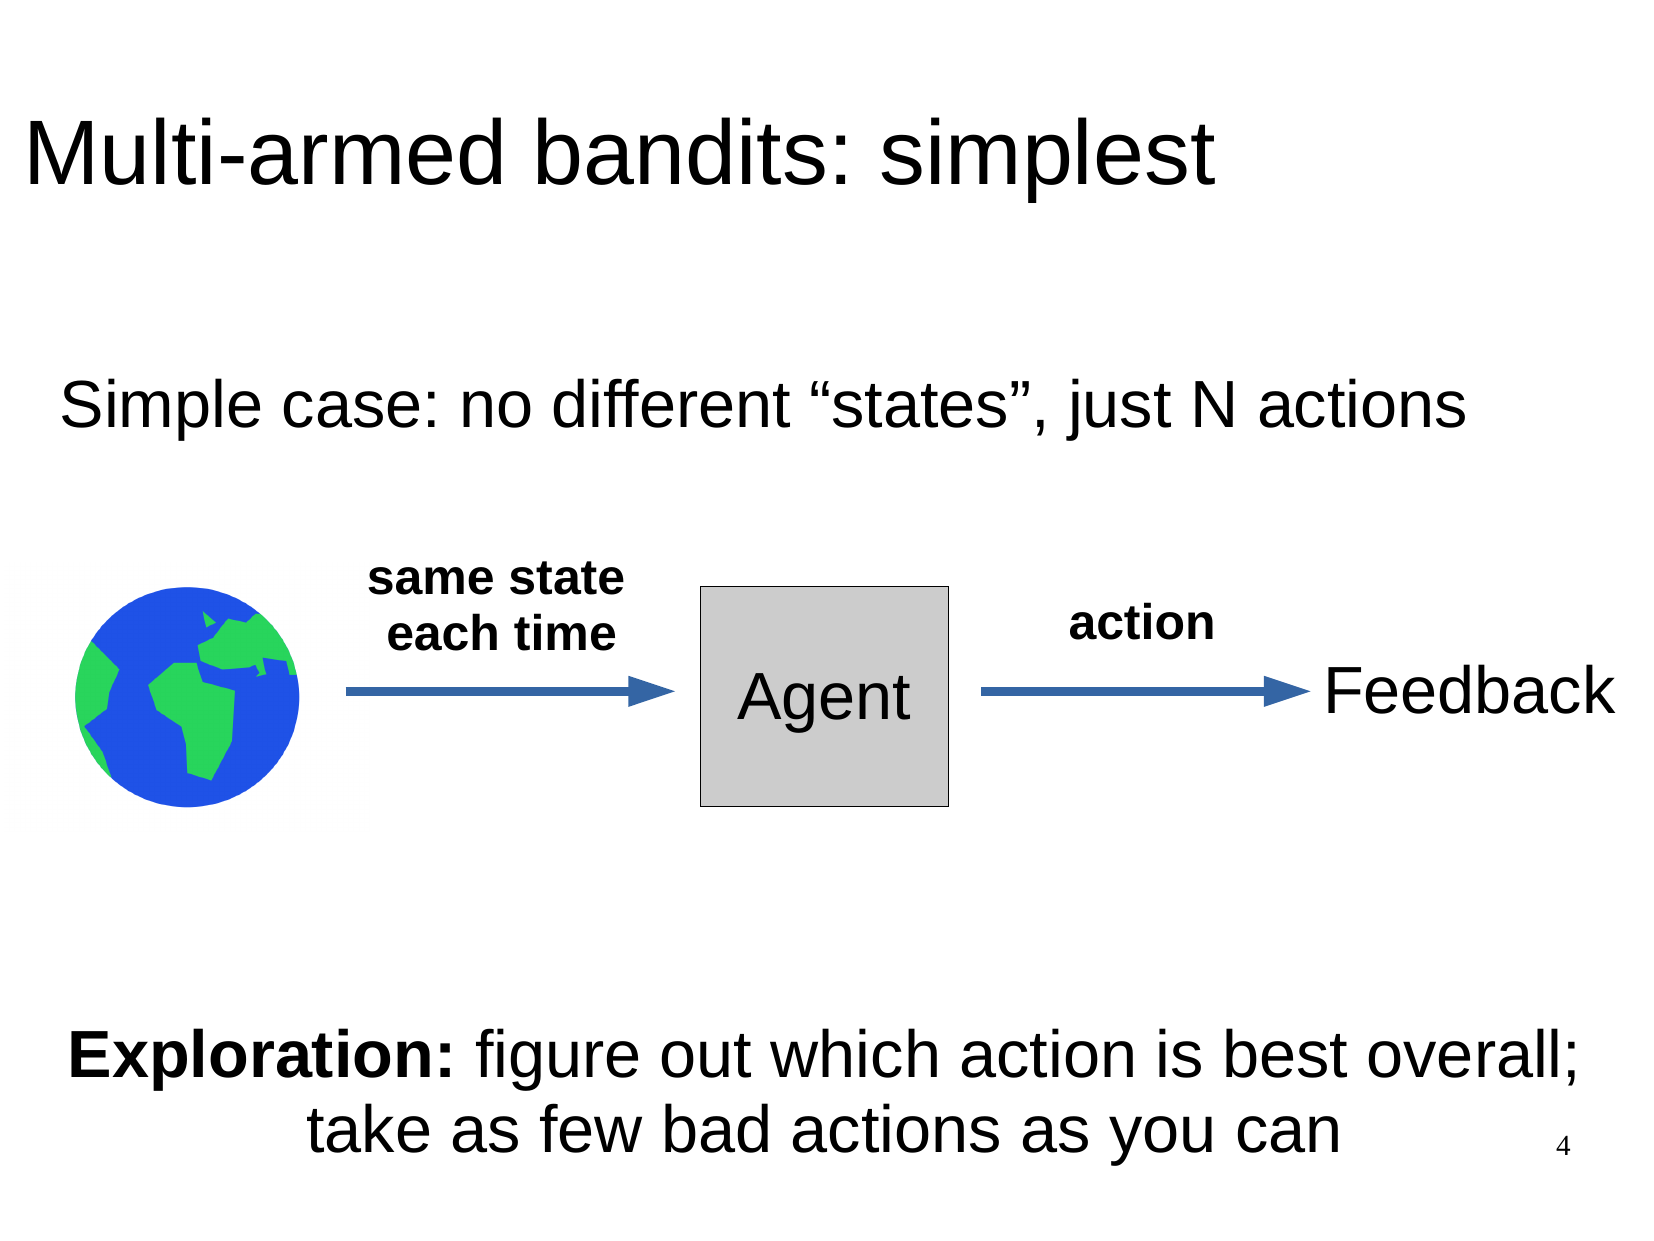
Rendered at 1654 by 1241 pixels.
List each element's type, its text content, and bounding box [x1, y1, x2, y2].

picture [4, 562, 370, 832]
text_box Feedback [1259, 645, 1654, 736]
text_box same state each time [352, 541, 666, 669]
text_box Exploration: figure out which action is best overall; take as few bad actions as you can [45, 934, 1606, 1174]
text_box Agent [700, 586, 949, 807]
text_box action [1053, 586, 1231, 658]
text_box Simple case: no different “states”, just N actions [45, 285, 1654, 525]
title Multi-armed bandits: simplest [23, 49, 1512, 257]
